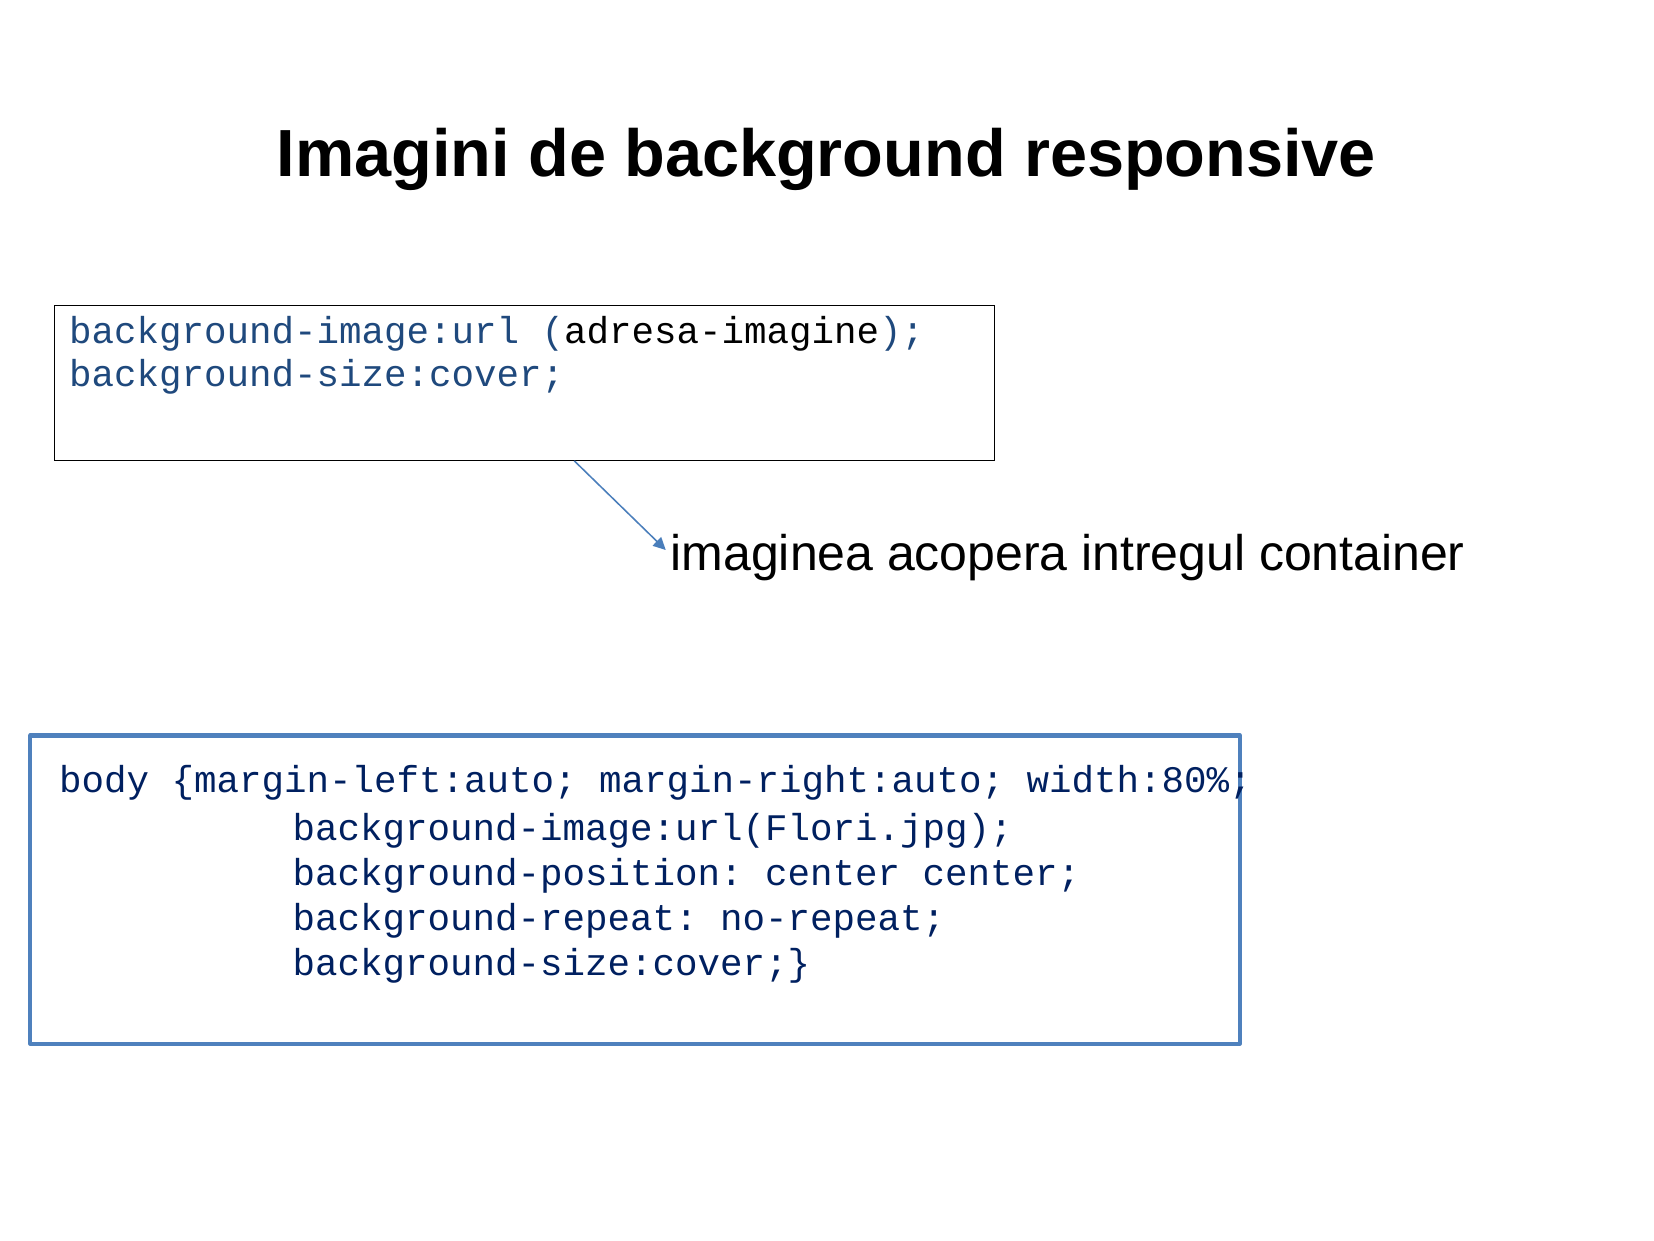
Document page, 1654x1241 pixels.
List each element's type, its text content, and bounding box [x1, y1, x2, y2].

text_box body {margin-left:auto; margin-right:auto; width:80%; background-image:url(Flori.jpg); background-position: center center; background-repeat: no-repeat; background-size:cover;} [30, 735, 1240, 1044]
title Imagini de background responsive [82, 49, 1571, 257]
text_box imaginea acopera intregul container [656, 517, 1480, 589]
text_box background-image:url (adresa-imagine); background-size:cover; [54, 305, 995, 461]
